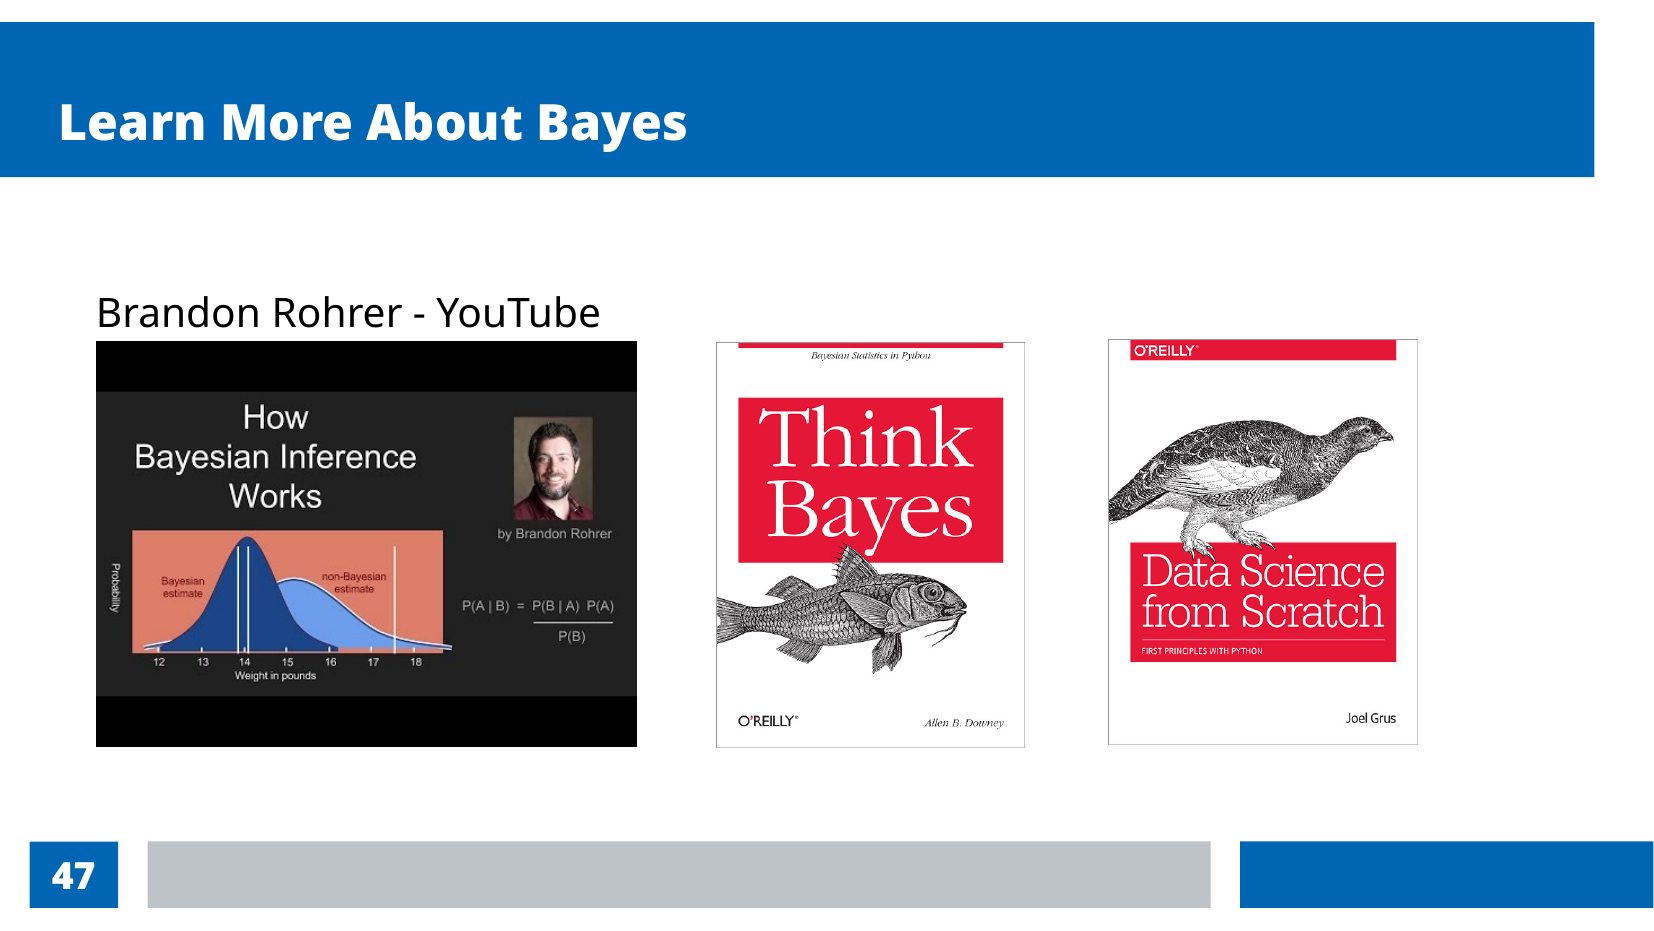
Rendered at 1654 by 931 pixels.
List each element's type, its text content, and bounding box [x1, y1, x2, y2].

list Brandon Rohrer - YouTube [95, 210, 657, 787]
picture [96, 341, 637, 748]
title Learn More About Bayes [59, 44, 1595, 156]
picture [1108, 339, 1418, 745]
picture [716, 342, 1025, 748]
